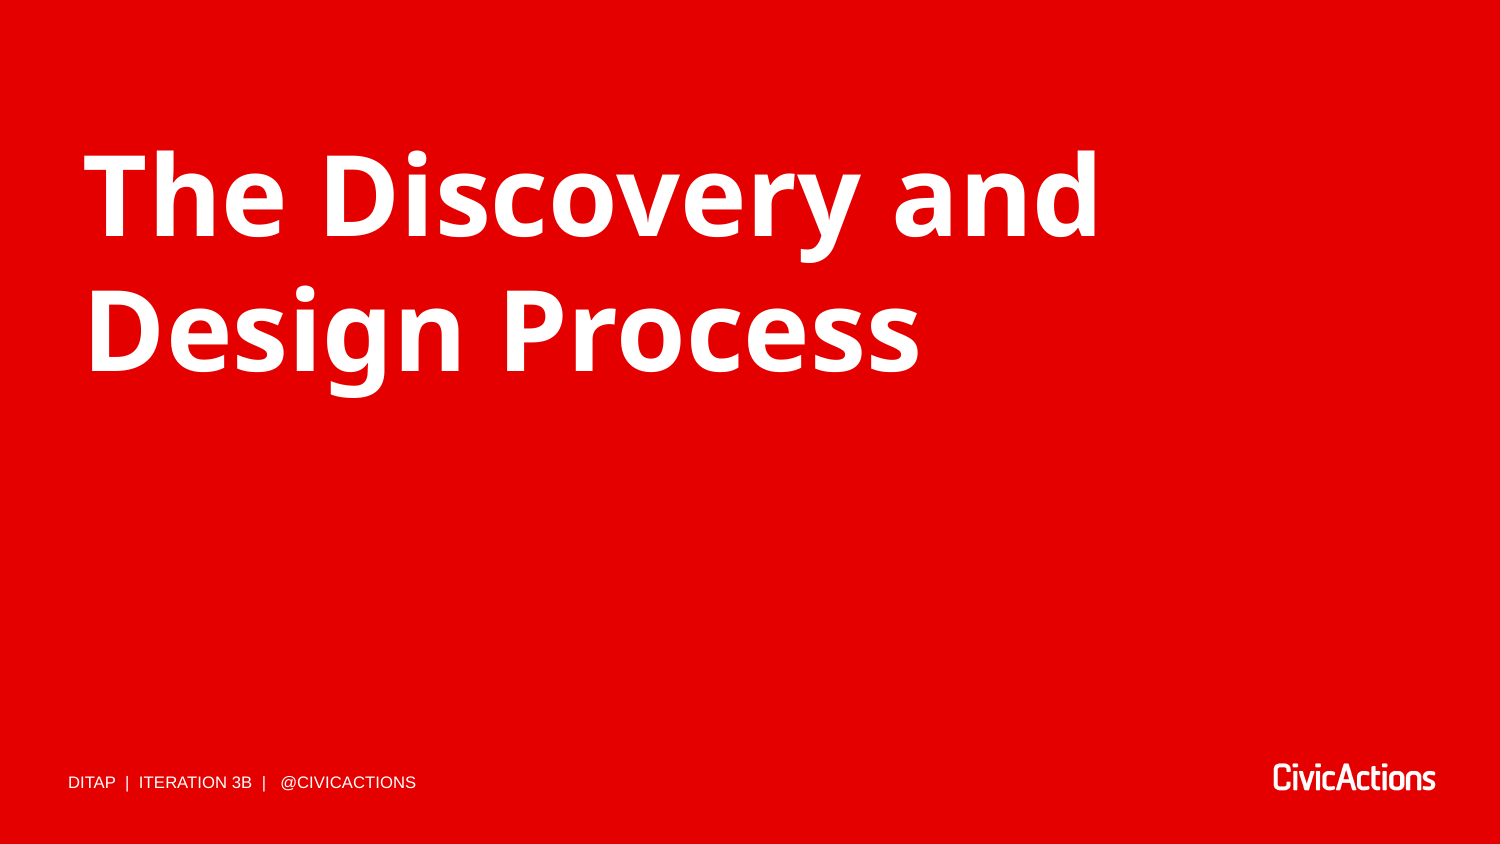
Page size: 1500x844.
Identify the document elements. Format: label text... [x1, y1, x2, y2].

picture [1271, 758, 1438, 795]
title The Discovery and Design Process [73, 114, 1354, 470]
